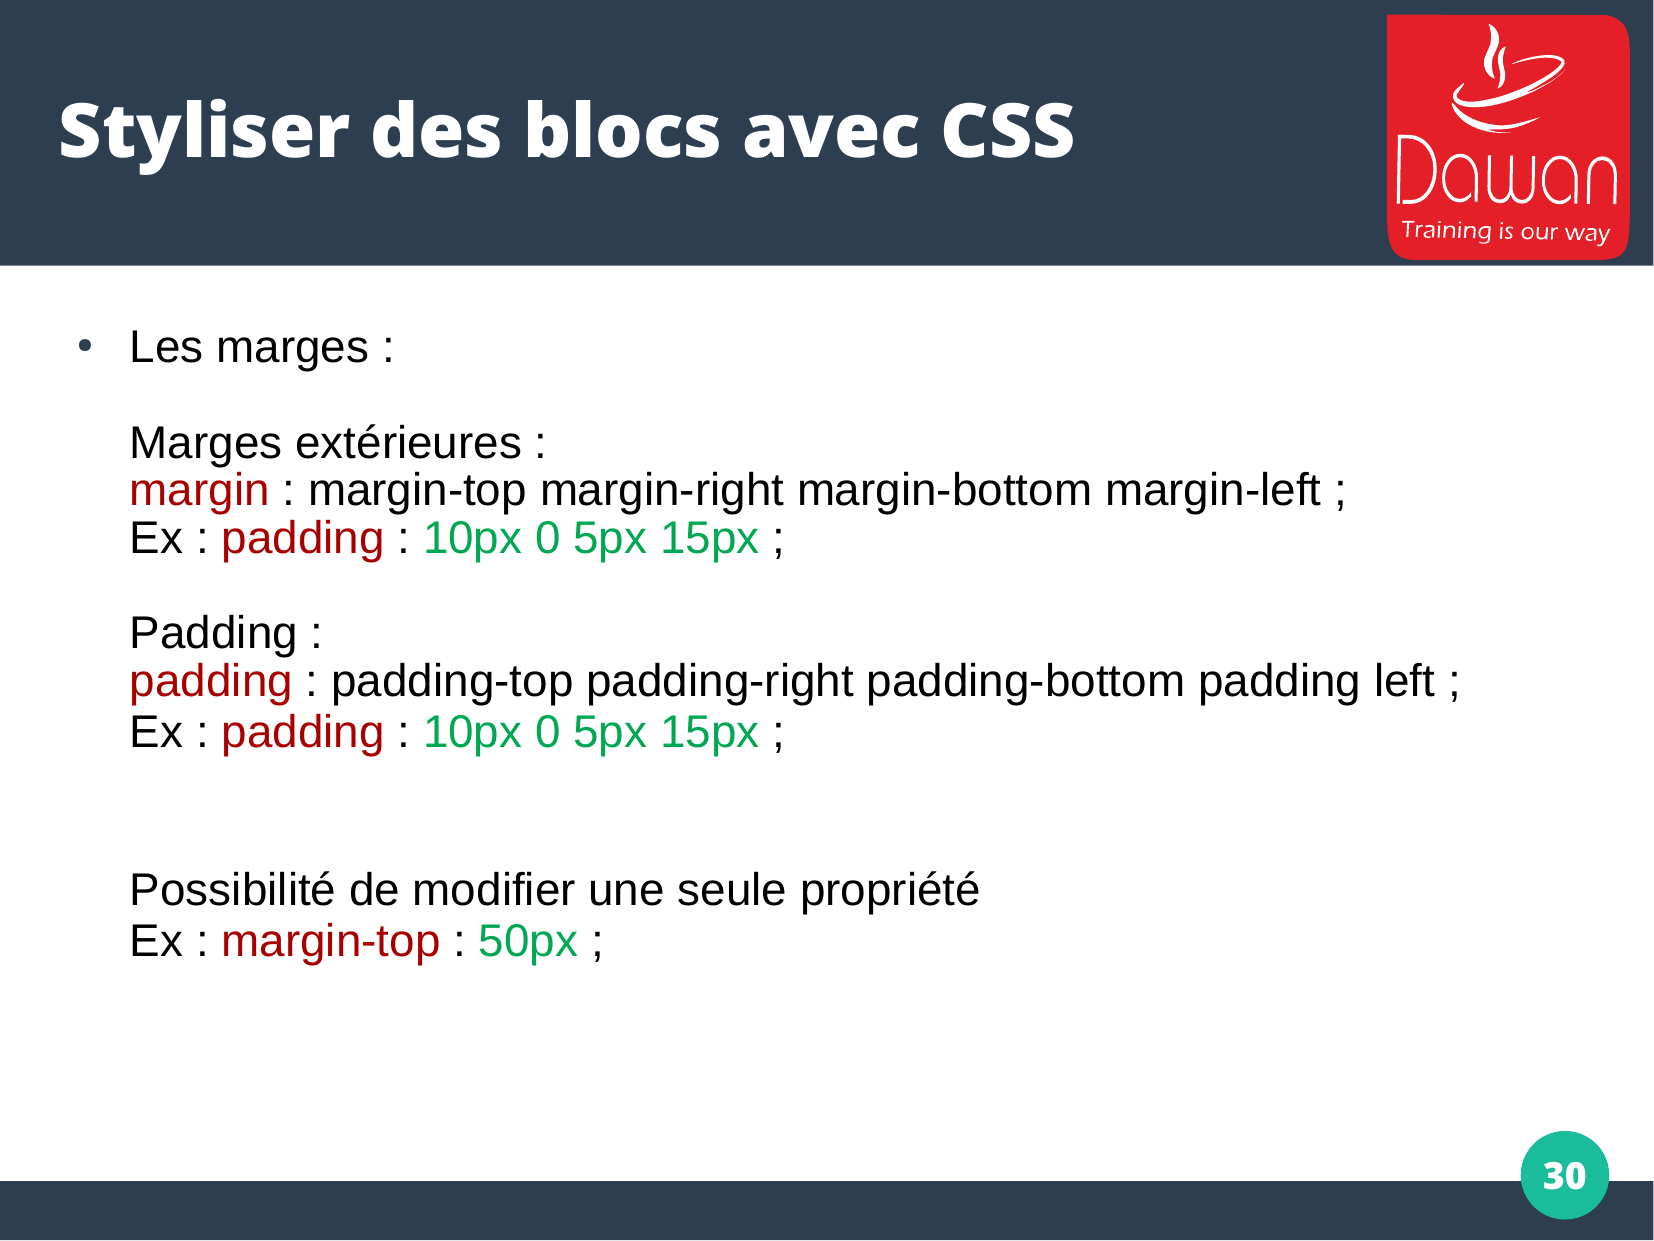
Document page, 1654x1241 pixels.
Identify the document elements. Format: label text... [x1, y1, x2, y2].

title Styliser des blocs avec CSS [59, 49, 1387, 207]
picture [1387, 14, 1630, 260]
list Les marges : Marges extérieures : margin : margin-top margin-right margin-bottom margin-left ; Ex : padding : 10px 0 5px 15px ; Padding : padding : padding-top padding-right padding-bottom padding left ; Ex : padding : 10px 0 5px 15px ; Possibilité de modifier une seule propriété Ex : margin-top : 50px ; [59, 324, 1595, 1152]
